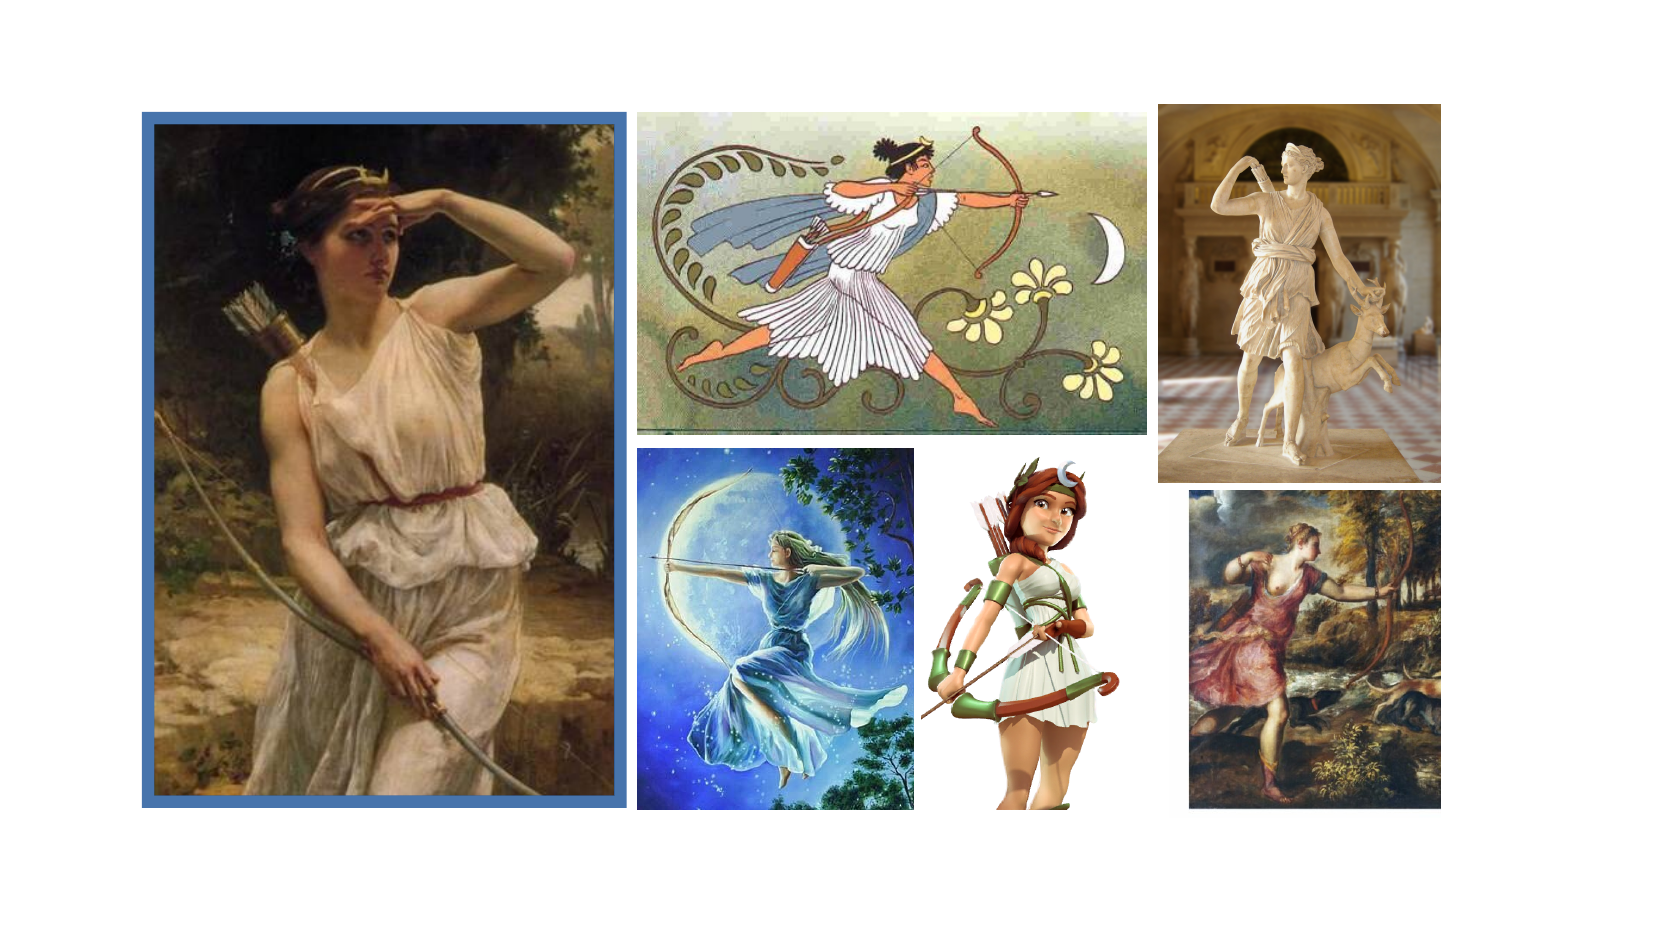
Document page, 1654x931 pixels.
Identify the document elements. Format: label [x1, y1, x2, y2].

picture [637, 448, 914, 810]
picture [1158, 104, 1441, 483]
picture [1169, 490, 1441, 818]
picture [154, 124, 615, 796]
picture [921, 448, 1123, 810]
picture [637, 112, 1147, 435]
